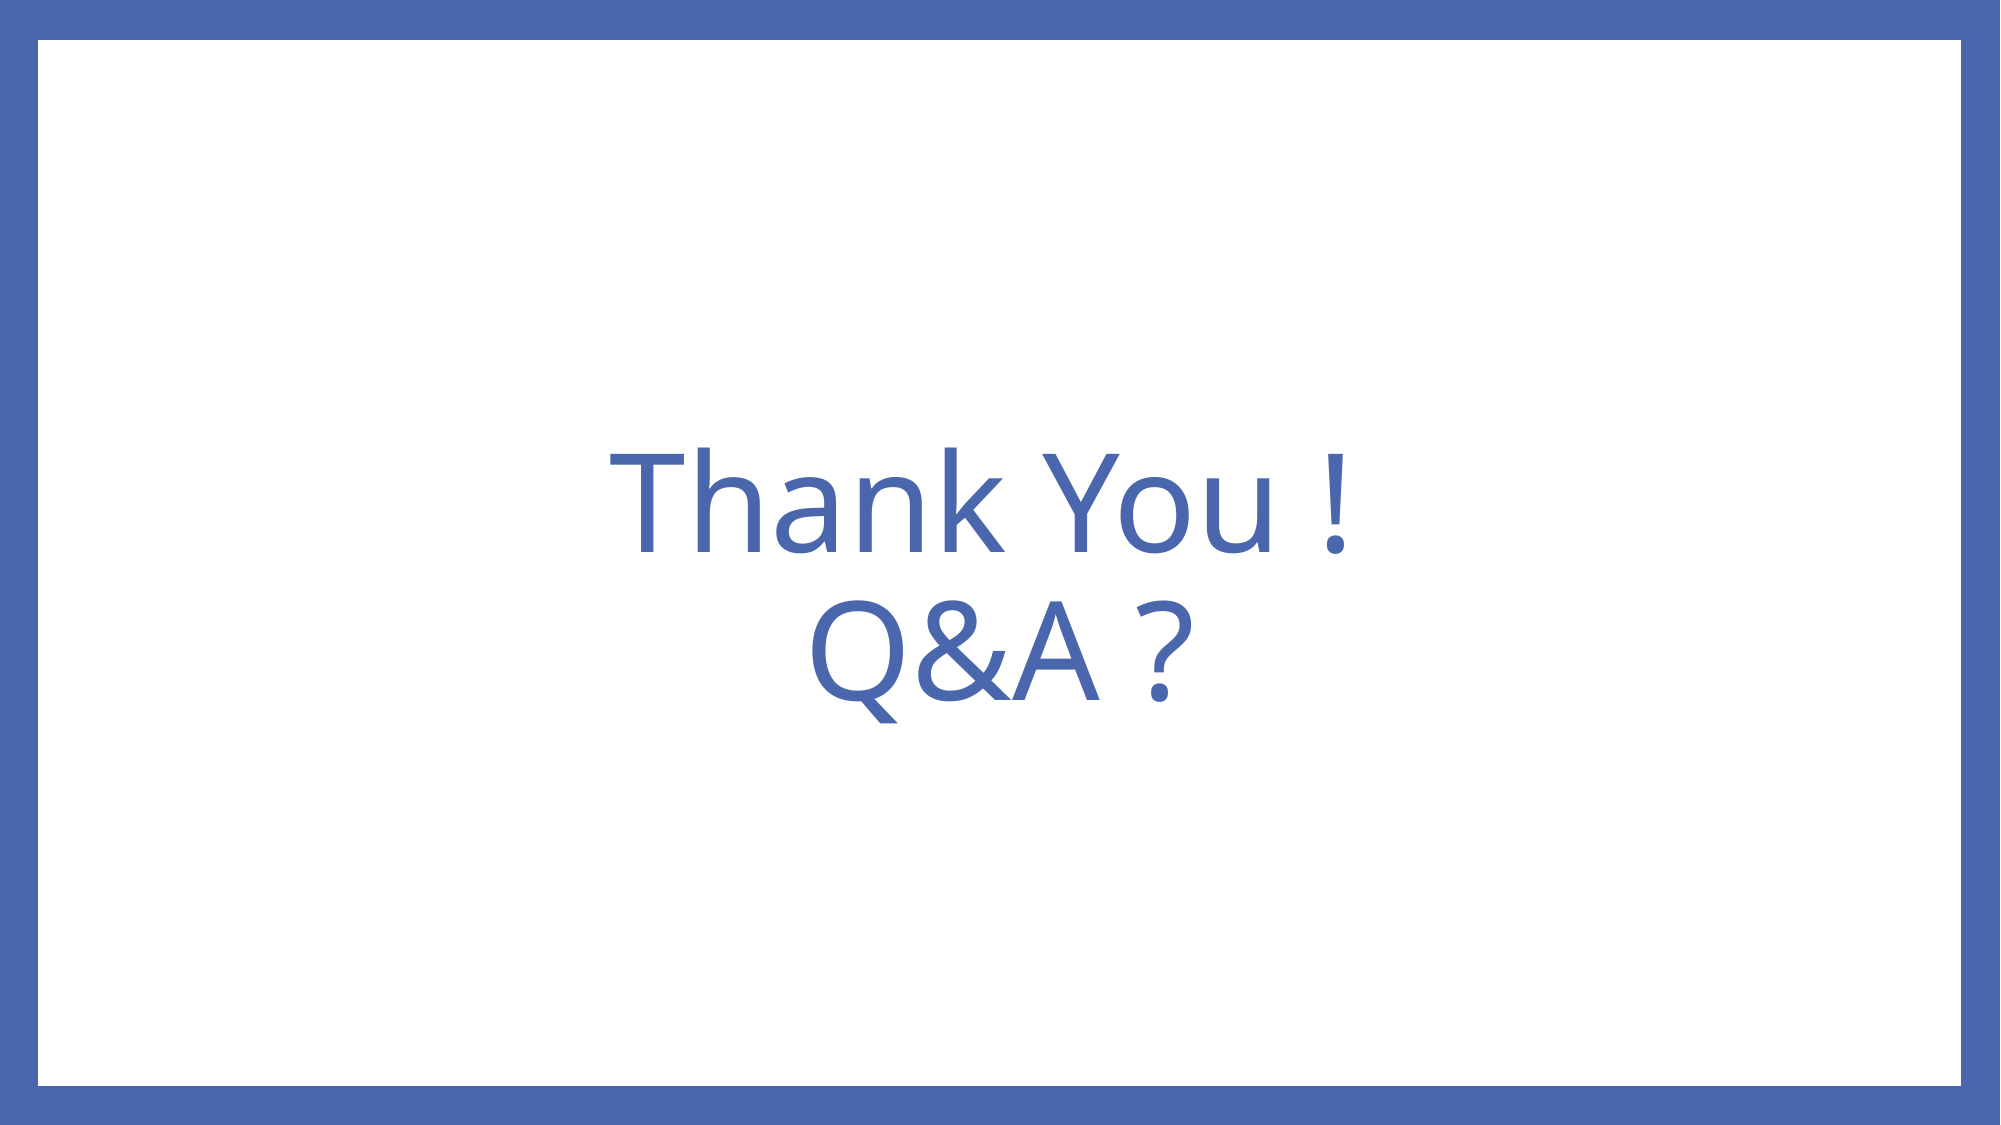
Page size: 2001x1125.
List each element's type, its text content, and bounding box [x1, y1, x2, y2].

title Thank You ! Q&A ? [189, 398, 1810, 766]
